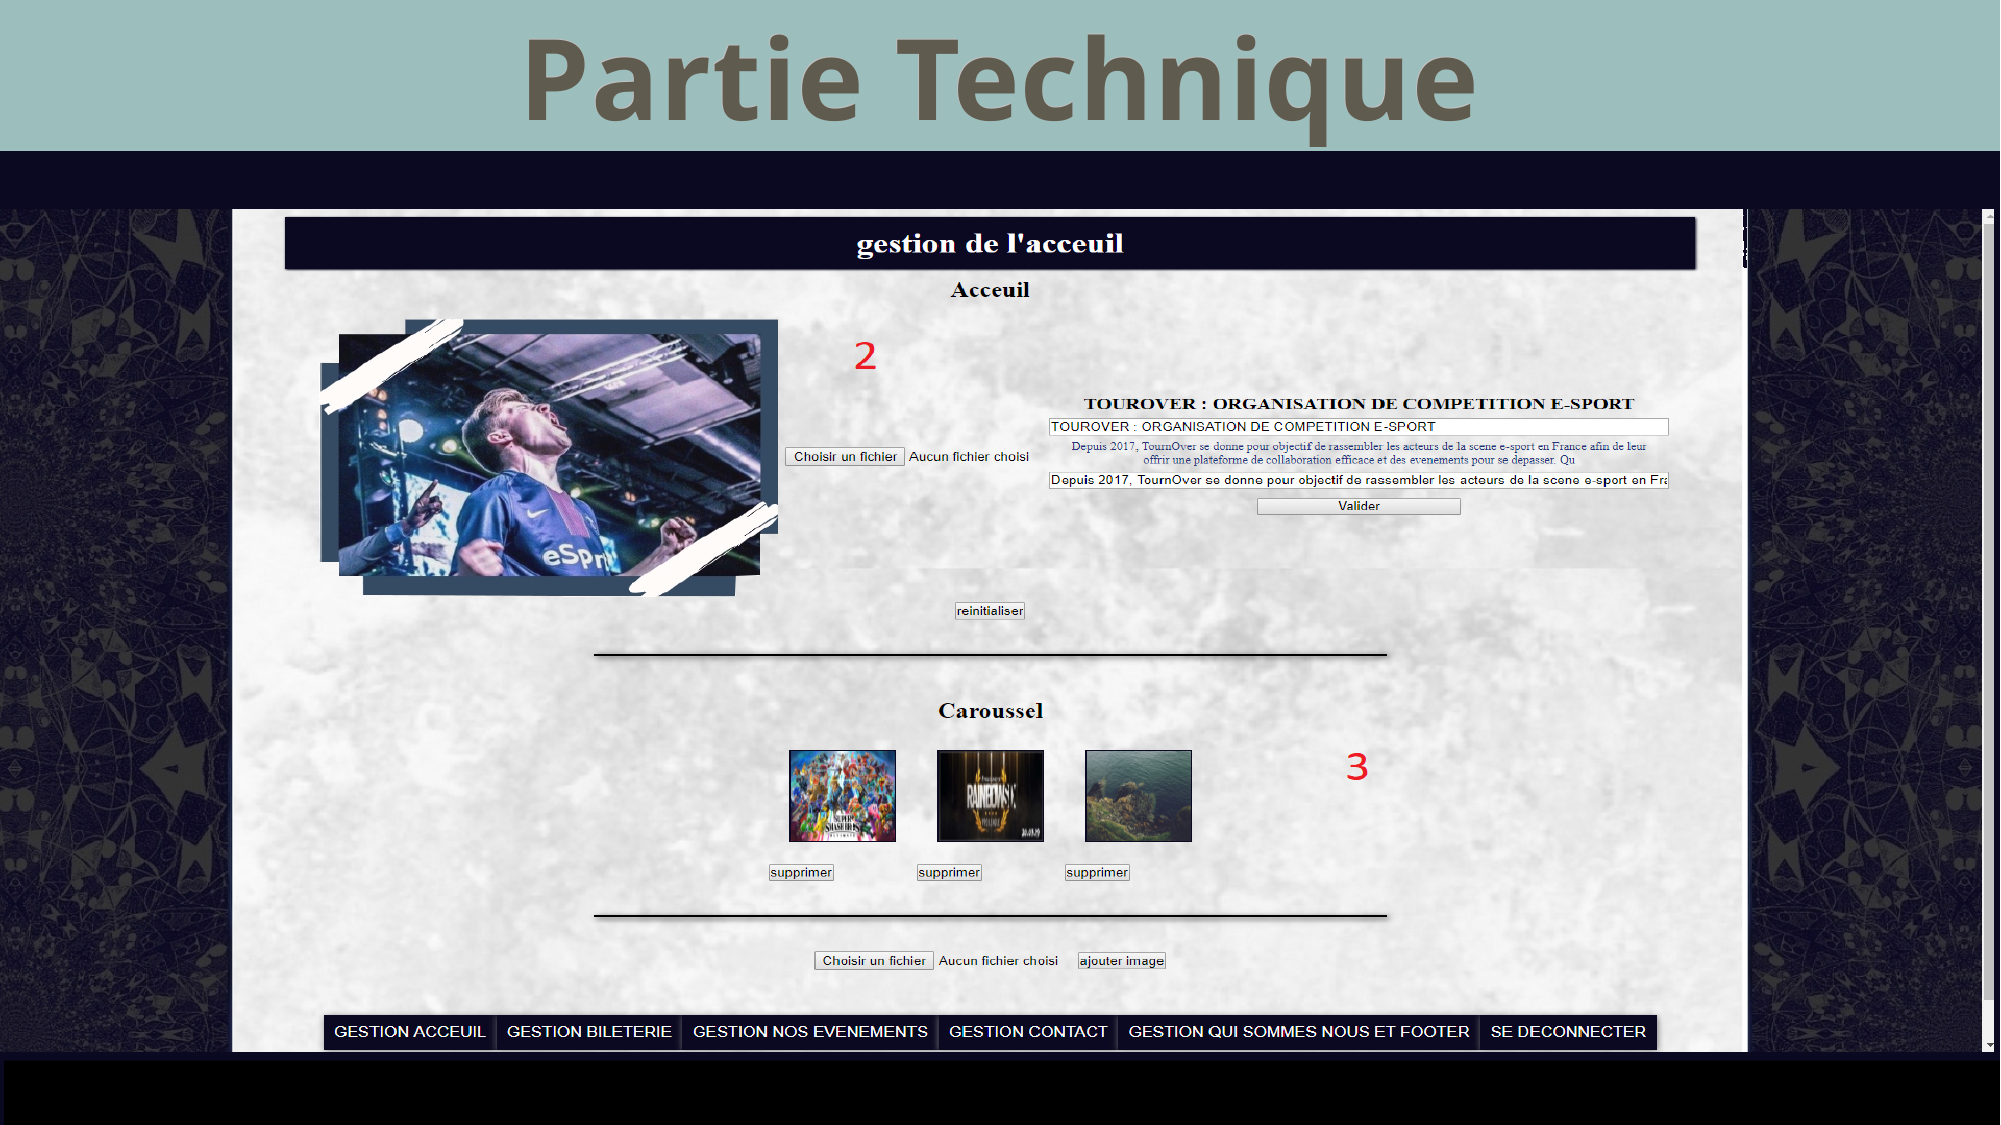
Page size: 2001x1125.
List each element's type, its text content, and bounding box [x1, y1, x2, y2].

text_box Partie Technique [290, 0, 1710, 150]
picture [0, 151, 2000, 1125]
